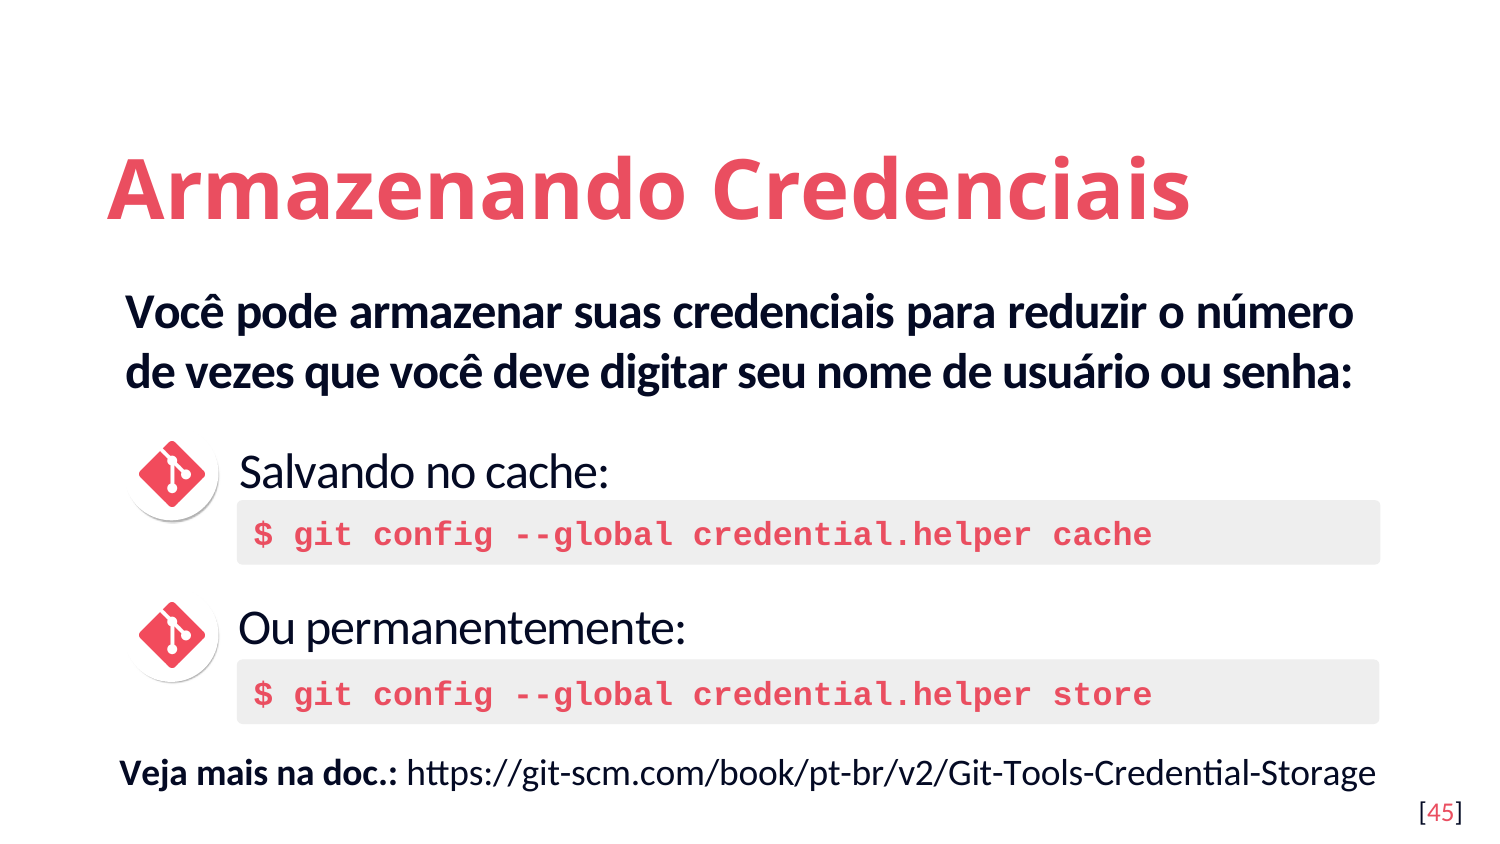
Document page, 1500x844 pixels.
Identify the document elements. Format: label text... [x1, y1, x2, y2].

picture [139, 441, 205, 507]
text_box $ git config --global credential.helper cache [236, 500, 1381, 565]
text_box Veja mais na doc.: https://git-scm.com/book/pt-br/v2/Git-Tools-Credential-Storage [104, 740, 1460, 802]
text_box $ git config --global credential.helper store [236, 659, 1380, 725]
picture [139, 602, 205, 668]
slide_number [45] [1403, 779, 1494, 844]
text_box Você pode armazenar suas credenciais para reduzir o número de vezes que você deve digitar seu nome de usuário ou senha: [85, 271, 1380, 408]
text_box Ou permanentemente: [210, 579, 1403, 660]
text_box Armazenando Credenciais [92, 106, 1382, 245]
text_box [123, 425, 219, 521]
text_box [123, 587, 219, 682]
text_box Salvando no cache: [212, 423, 1403, 504]
